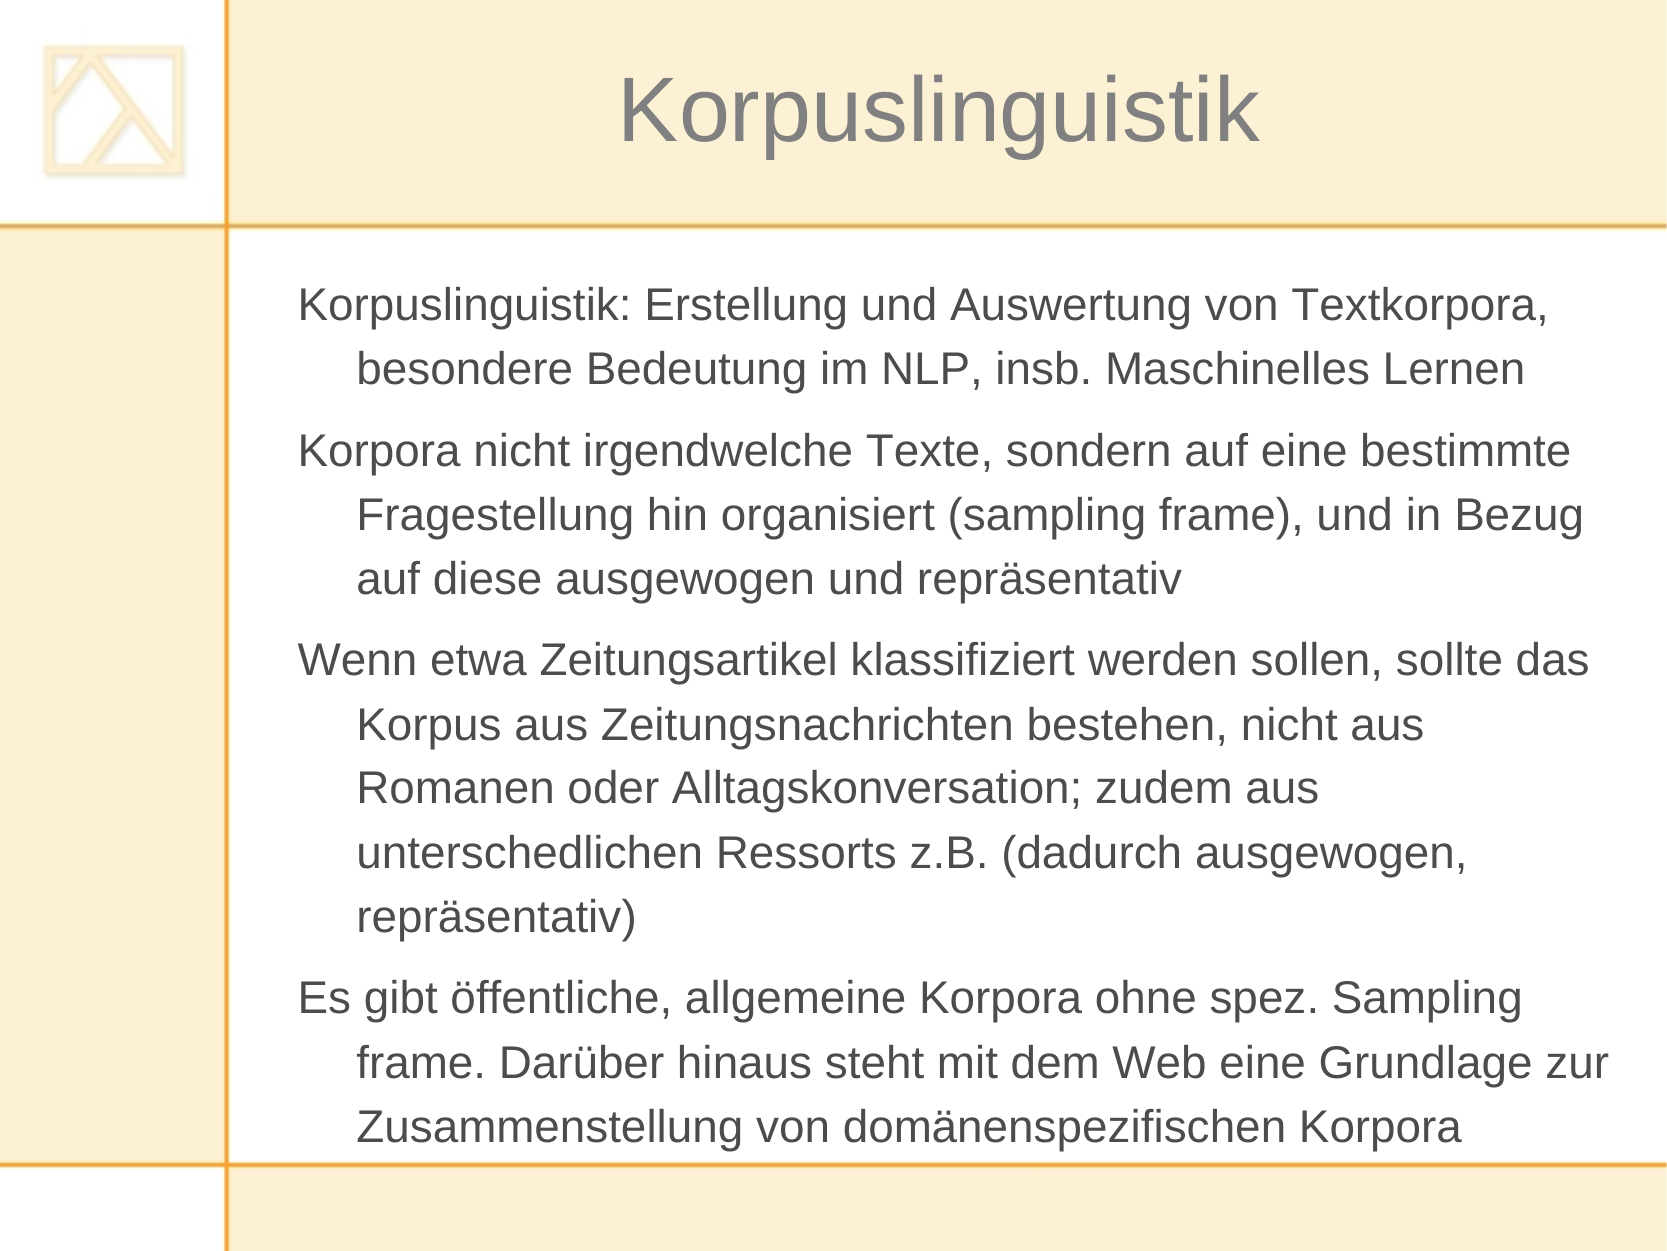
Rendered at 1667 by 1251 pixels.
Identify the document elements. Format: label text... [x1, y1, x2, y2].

list Korpuslinguistik: Erstellung und Auswertung von Textkorpora, besondere Bedeutung im NLP, insb. Maschinelles Lernen Korpora nicht irgendwelche Texte, sondern auf eine bestimmte Fragestellung hin organisiert (sampling frame), und in Bezug auf diese ausgewogen und repräsentativ Wenn etwa Zeitungsartikel klassifiziert werden sollen, sollte das Korpus aus Zeitungsnachrichten bestehen, nicht aus Romanen oder Alltagskonversation; zudem aus unterschedlichen Ressorts z.B. (dadurch ausgewogen, repräsentativ) Es gibt öffentliche, allgemeine Korpora ohne spez. Sampling frame. Darüber hinaus steht mit dem Web eine Grundlage zur Zusammenstellung von domänenspezifischen Korpora [268, 265, 1611, 1188]
title Korpuslinguistik [268, 0, 1611, 238]
picture [0, 0, 1667, 1251]
